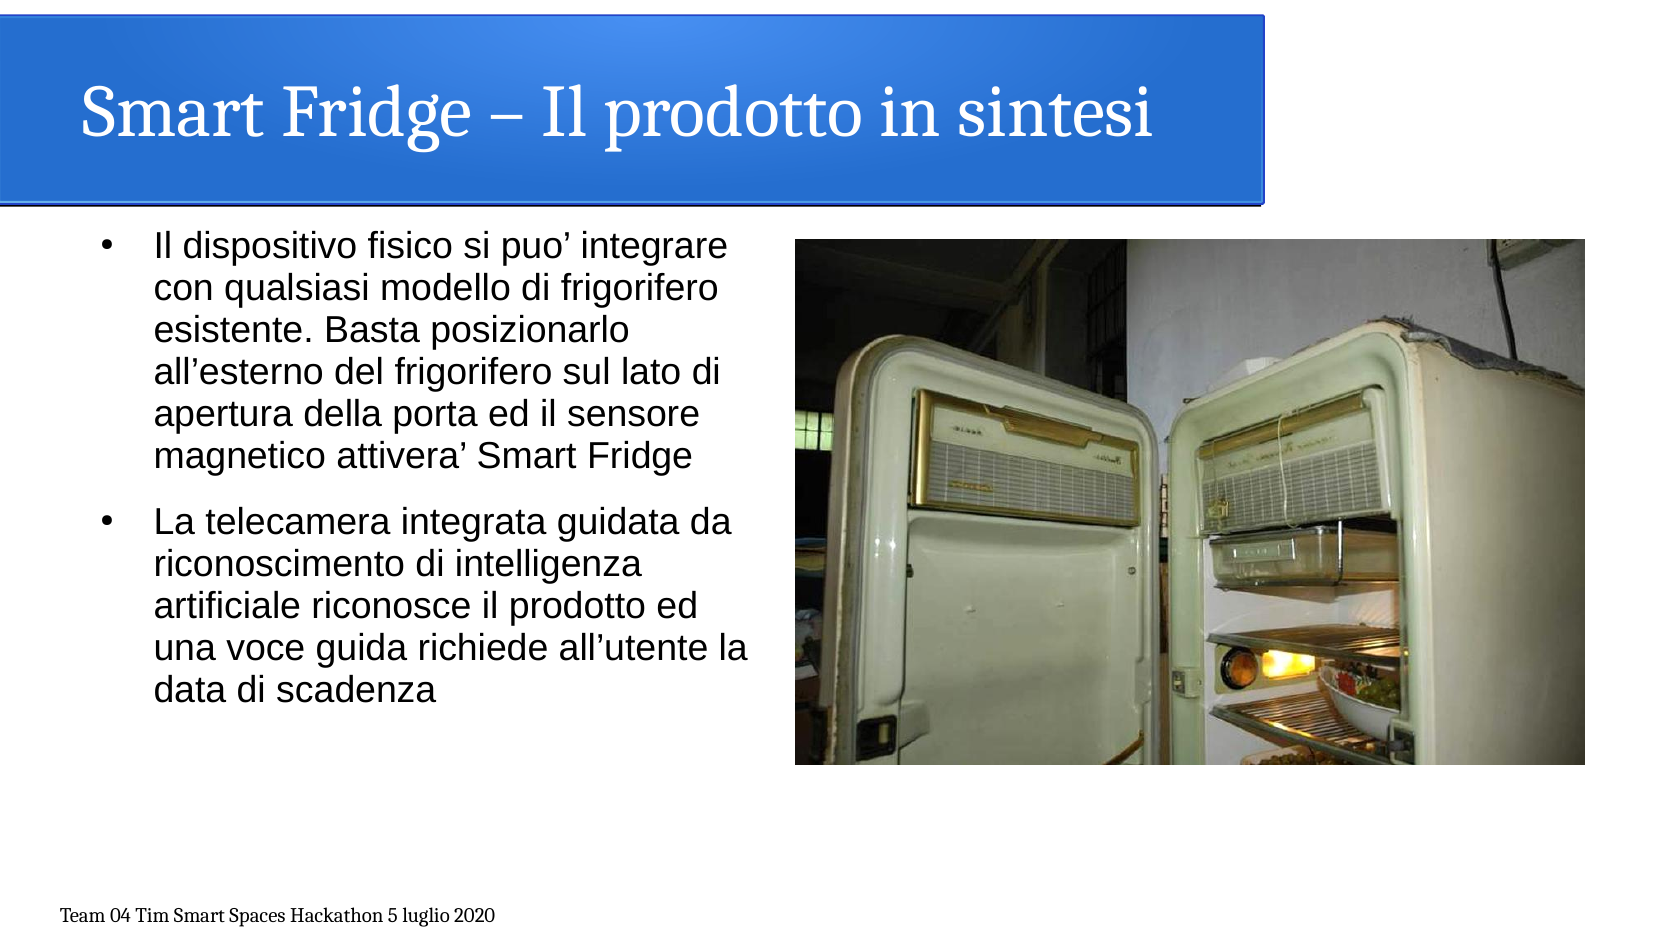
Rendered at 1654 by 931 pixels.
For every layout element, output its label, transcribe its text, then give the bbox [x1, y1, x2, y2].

list Il dispositivo fisico si puo’ integrare con qualsiasi modello di frigorifero esistente. Basta posizionarlo all’esterno del frigorifero sul lato di apertura della porta ed il sensore magnetico attivera’ Smart Fridge La telecamera integrata guidata da riconoscimento di intelligenza artificiale riconosce il prodotto ed una voce guida richiede all’utente la data di scadenza [82, 224, 751, 826]
text_box Team 04 Tim Smart Spaces Hackathon 5 luglio 2020 [45, 896, 616, 931]
picture [795, 239, 1585, 766]
title Smart Fridge – Il prodotto in sintesi [82, 35, 1235, 189]
